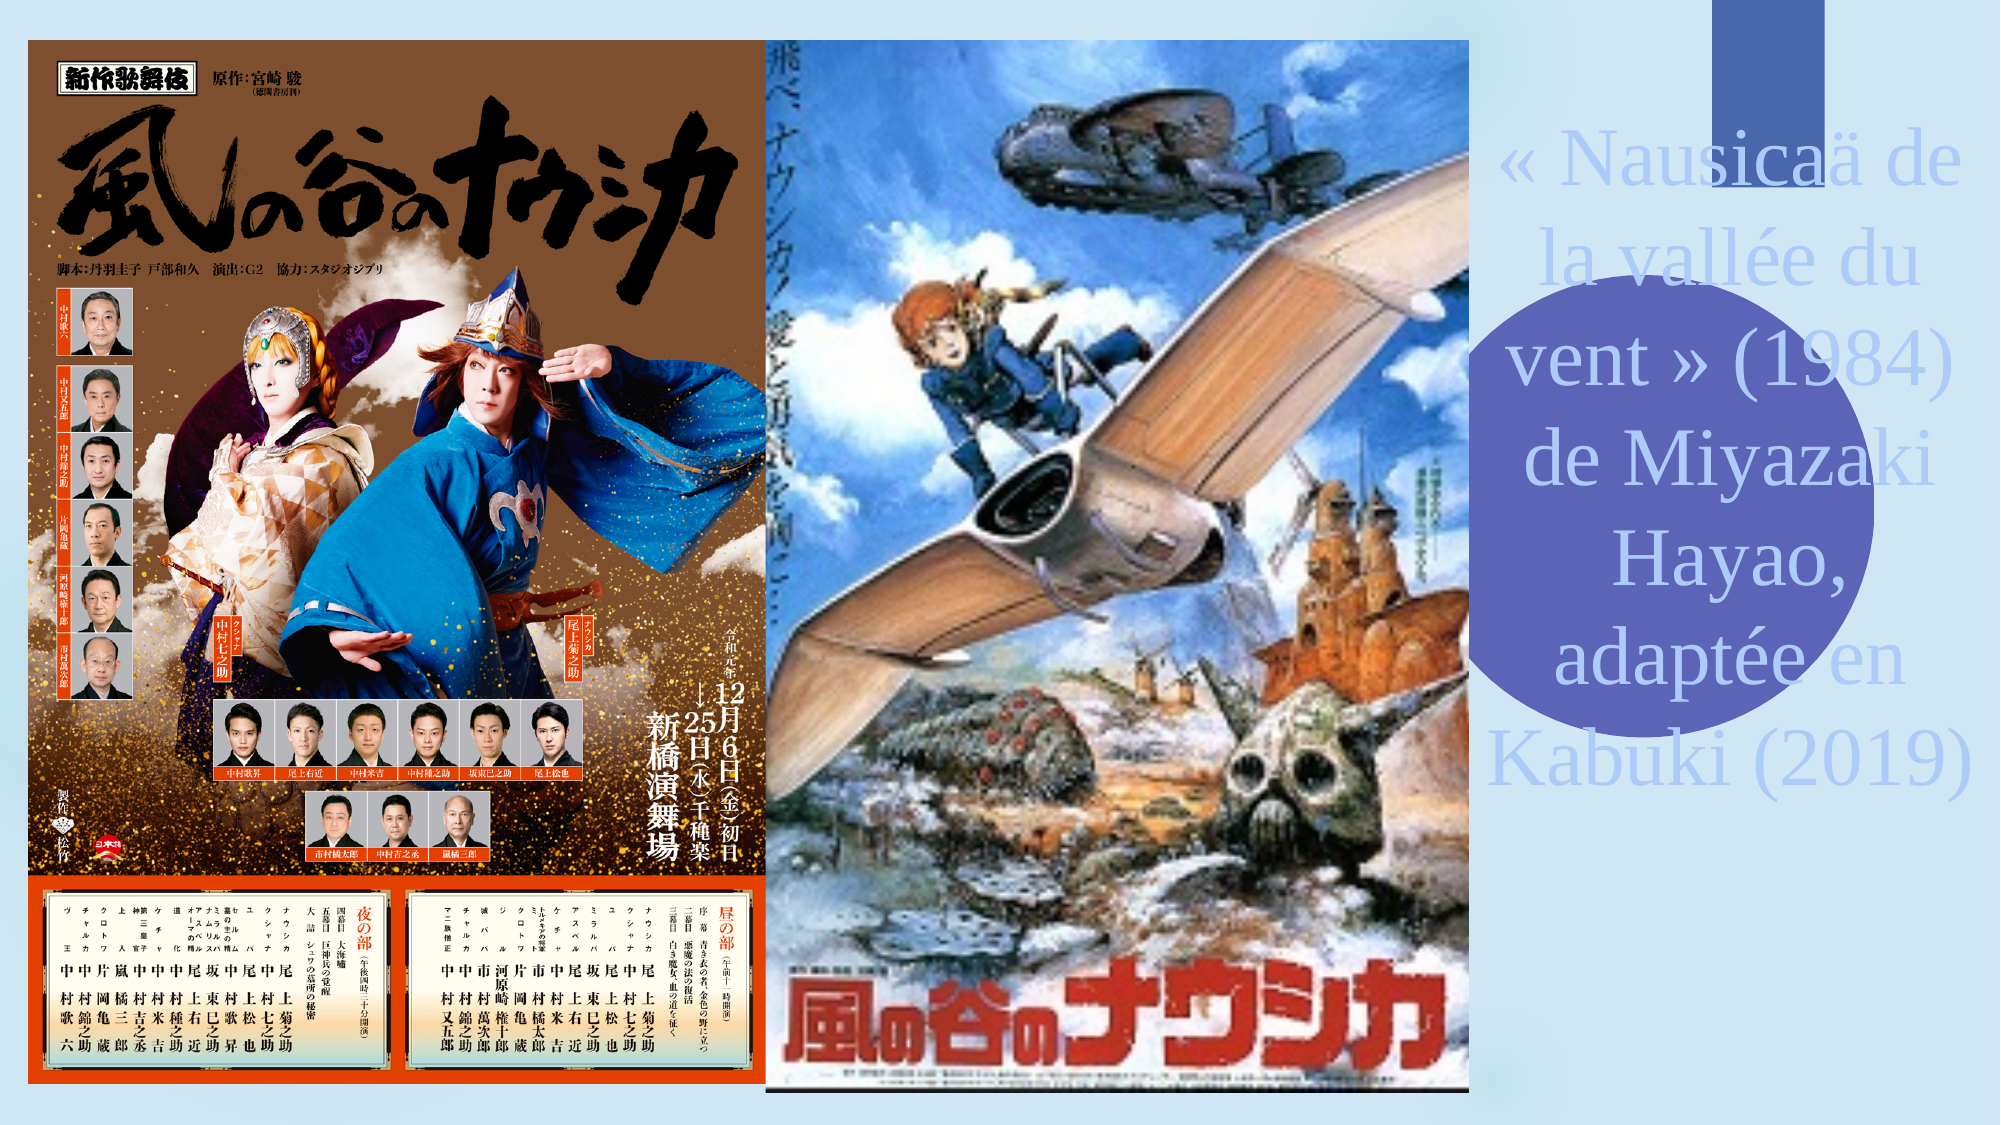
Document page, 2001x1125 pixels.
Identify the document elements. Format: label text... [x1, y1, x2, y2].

picture [0, 0, 1576, 1125]
title « Nausicaä de la vallée du vent » (1984) de Miyazaki Hayao, adaptée en Kabuki (2019) [1469, 94, 1993, 325]
